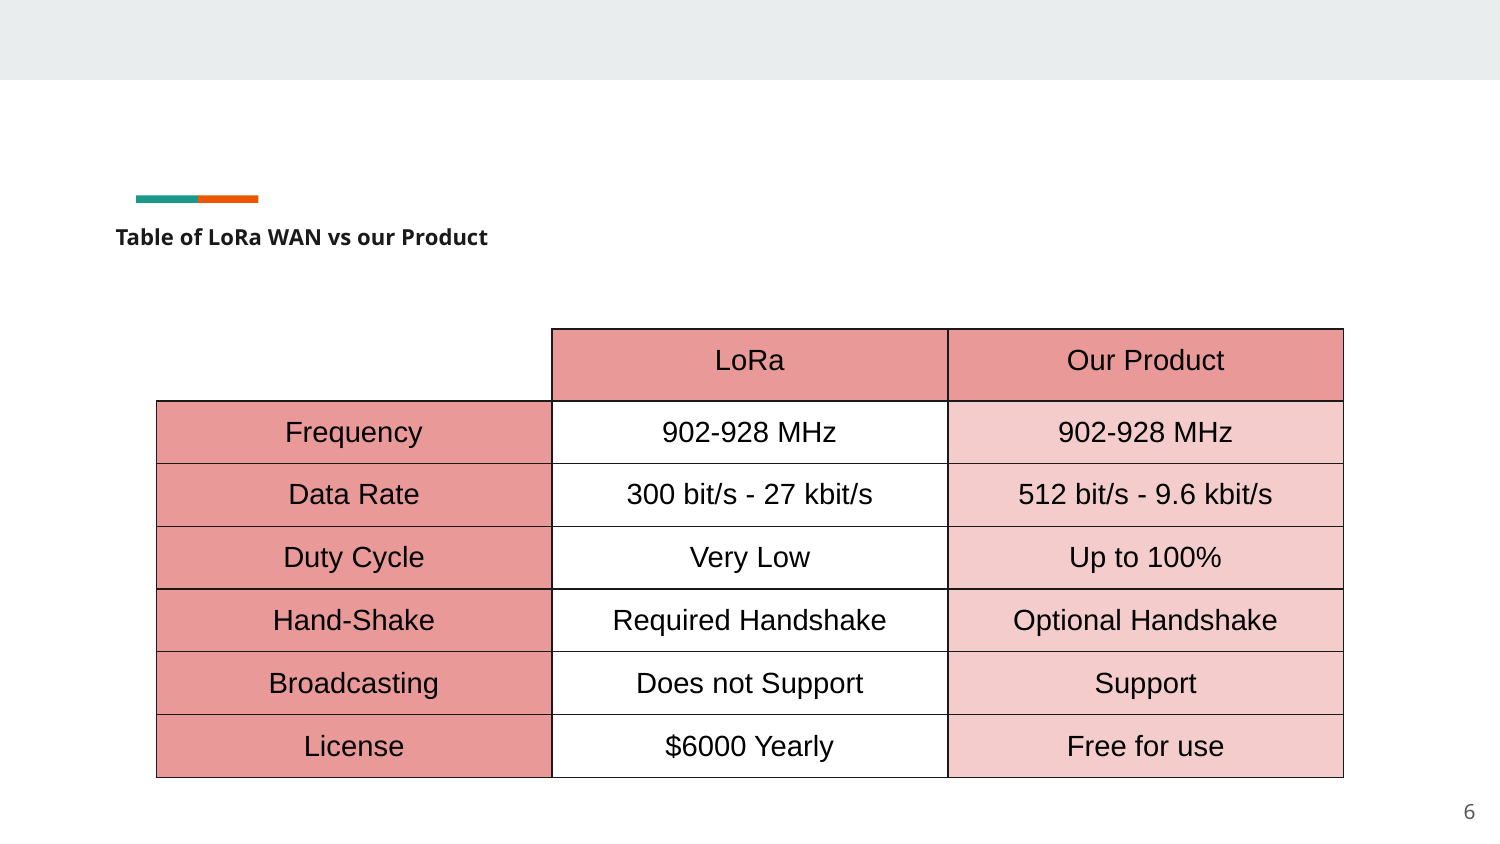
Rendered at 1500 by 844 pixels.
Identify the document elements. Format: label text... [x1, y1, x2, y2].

table_cell Very Low [553, 527, 947, 588]
table_cell 902-928 MHz [553, 402, 947, 463]
table_cell 512 bit/s - 9.6 kbit/s [949, 464, 1343, 526]
table_cell 902-928 MHz [949, 402, 1343, 463]
table_cell Does not Support [553, 652, 947, 714]
table_cell $6000 Yearly [553, 715, 947, 777]
table_cell Optional Handshake [949, 590, 1343, 651]
table_header LoRa [553, 330, 947, 400]
table_cell Frequency [157, 402, 551, 463]
table_cell Up to 100% [949, 527, 1343, 588]
table_header [157, 330, 551, 400]
table_cell License [157, 715, 551, 777]
table_header Our Product [949, 330, 1343, 400]
table_cell Free for use [949, 715, 1343, 777]
slide_number <number> [1400, 779, 1491, 844]
title Table of LoRa WAN vs our Product [100, 204, 1362, 293]
table_cell Hand-Shake [157, 590, 551, 651]
table_cell Required Handshake [553, 590, 947, 651]
table_cell 300 bit/s - 27 kbit/s [553, 464, 947, 526]
table_cell Broadcasting [157, 652, 551, 714]
table_cell Data Rate [157, 464, 551, 526]
table_cell Duty Cycle [157, 527, 551, 588]
table_cell Support [949, 652, 1343, 714]
